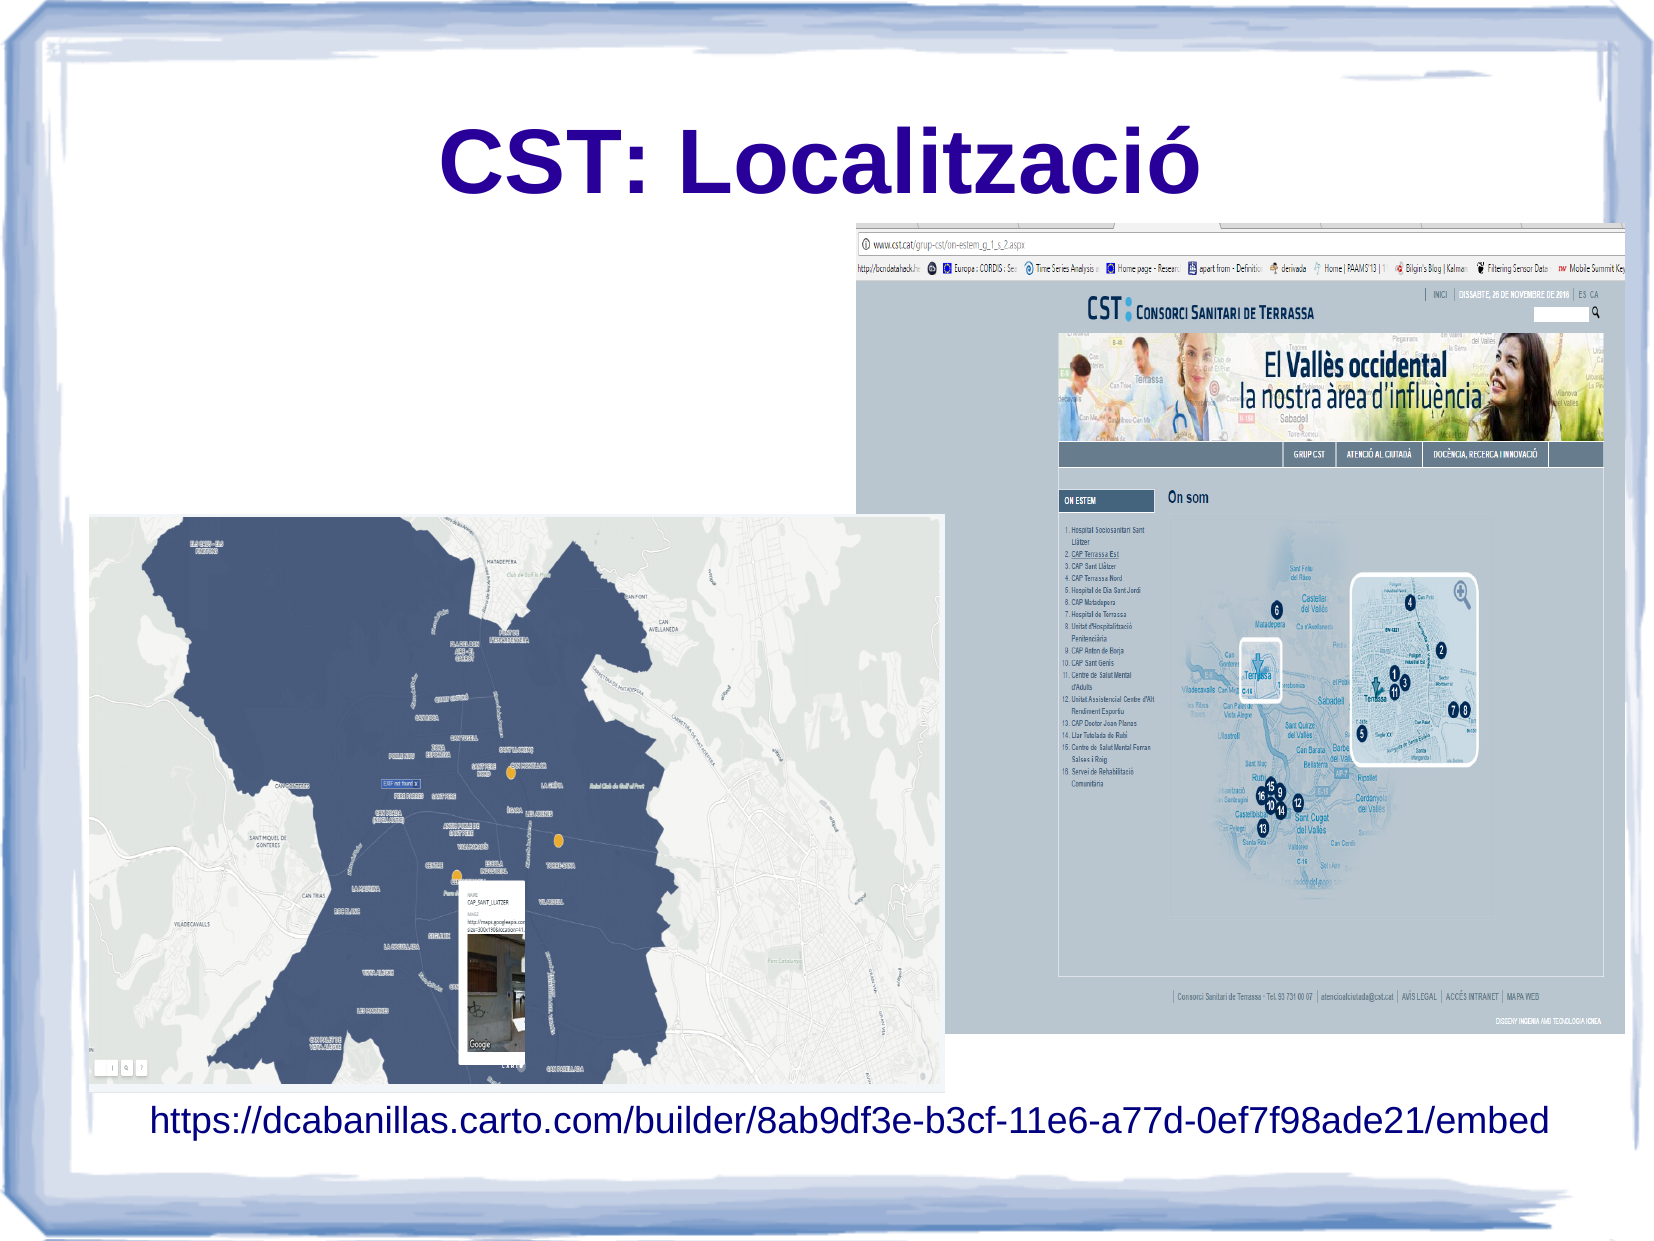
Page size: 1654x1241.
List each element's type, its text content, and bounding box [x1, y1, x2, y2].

title CST: Localització [76, 58, 1565, 266]
text_box https://dcabanillas.carto.com/builder/8ab9df3e-b3cf-11e6-a77d-0ef7f98ade21/embed [134, 1092, 1565, 1150]
picture [0, 0, 1654, 1241]
